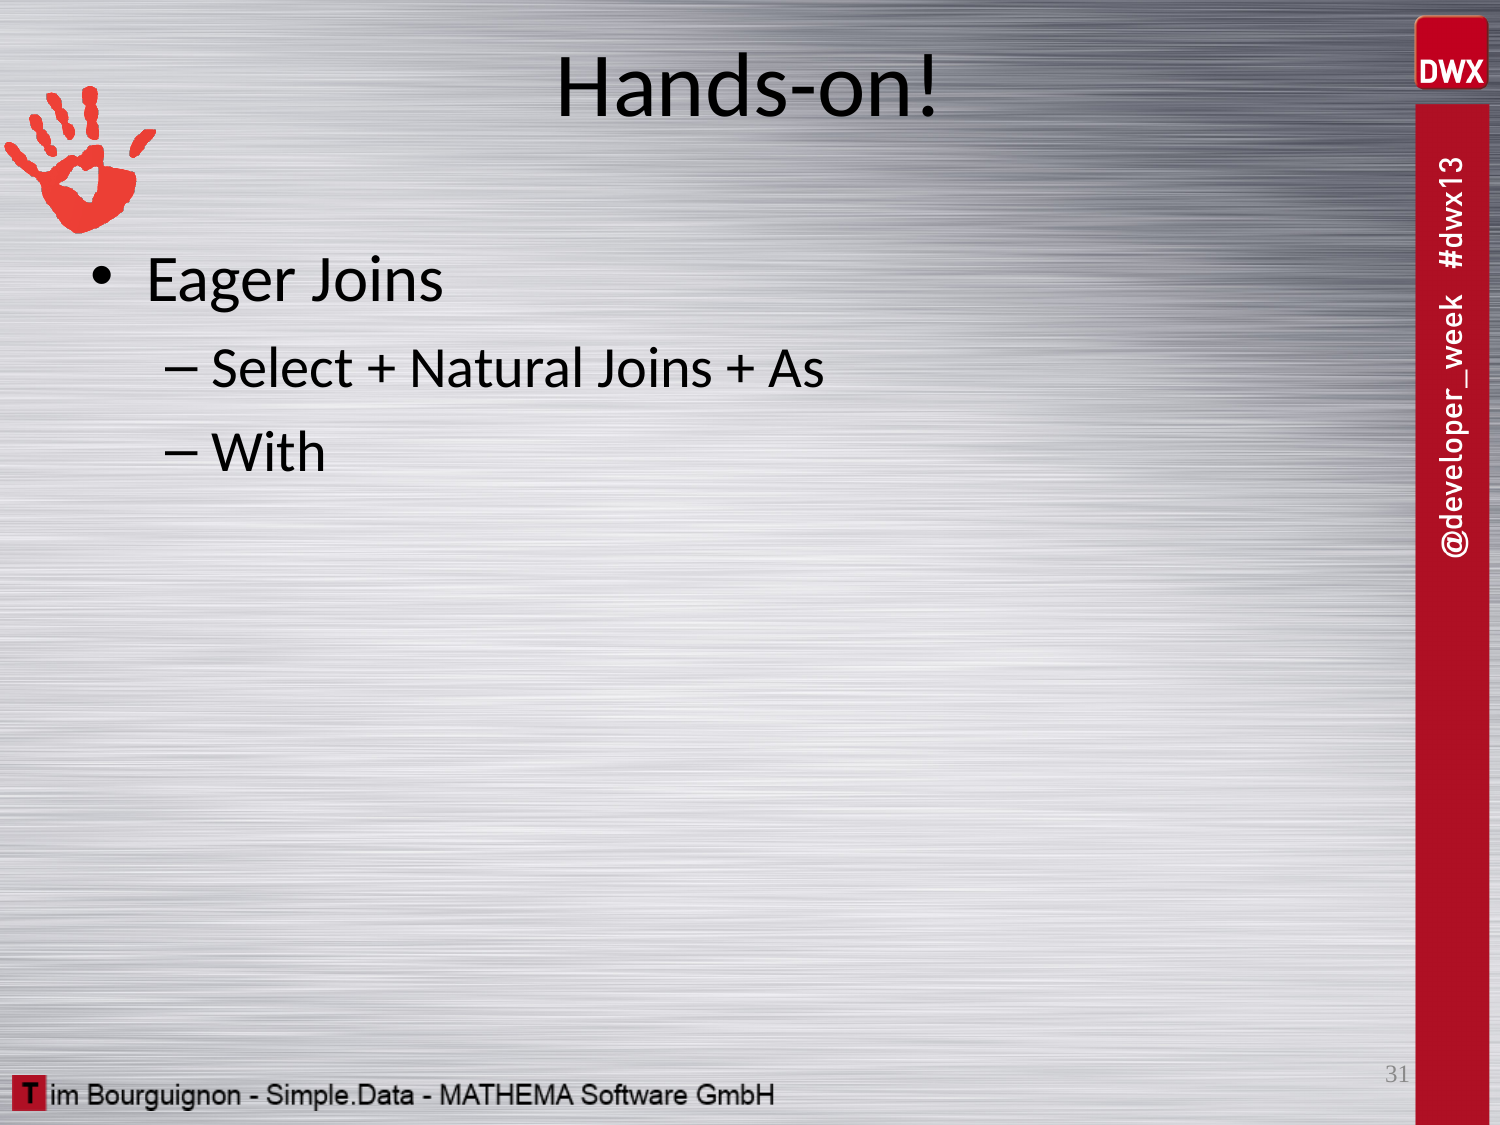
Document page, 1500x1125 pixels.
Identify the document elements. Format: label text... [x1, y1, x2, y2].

picture [0, 0, 1500, 1125]
list Eager Joins Select + Natural Joins + As With [75, 227, 1426, 970]
title Hands-on! [75, 0, 1426, 174]
